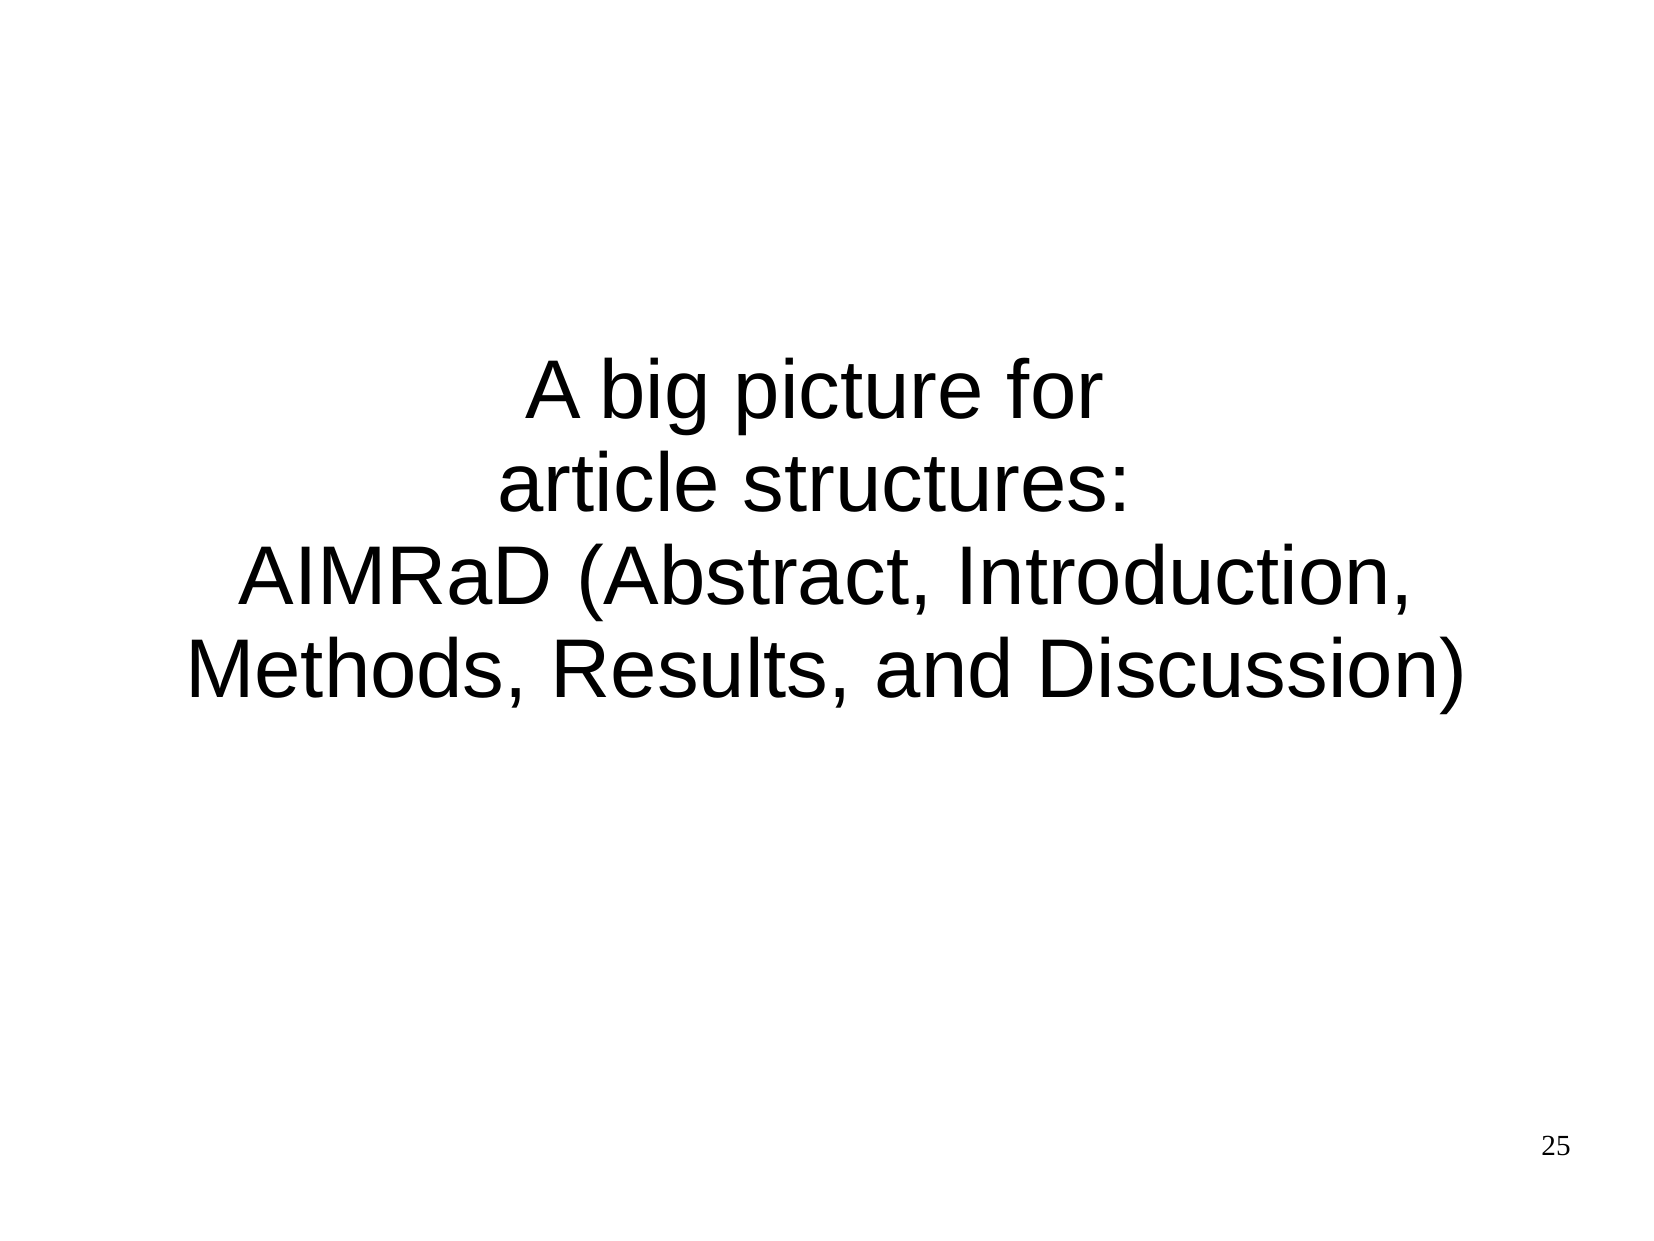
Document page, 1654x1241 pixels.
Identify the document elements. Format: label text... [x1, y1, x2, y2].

subtitle A big picture for article structures: AIMRaD (Abstract, Introduction, Methods, Results, and Discussion) [82, 49, 1571, 1010]
